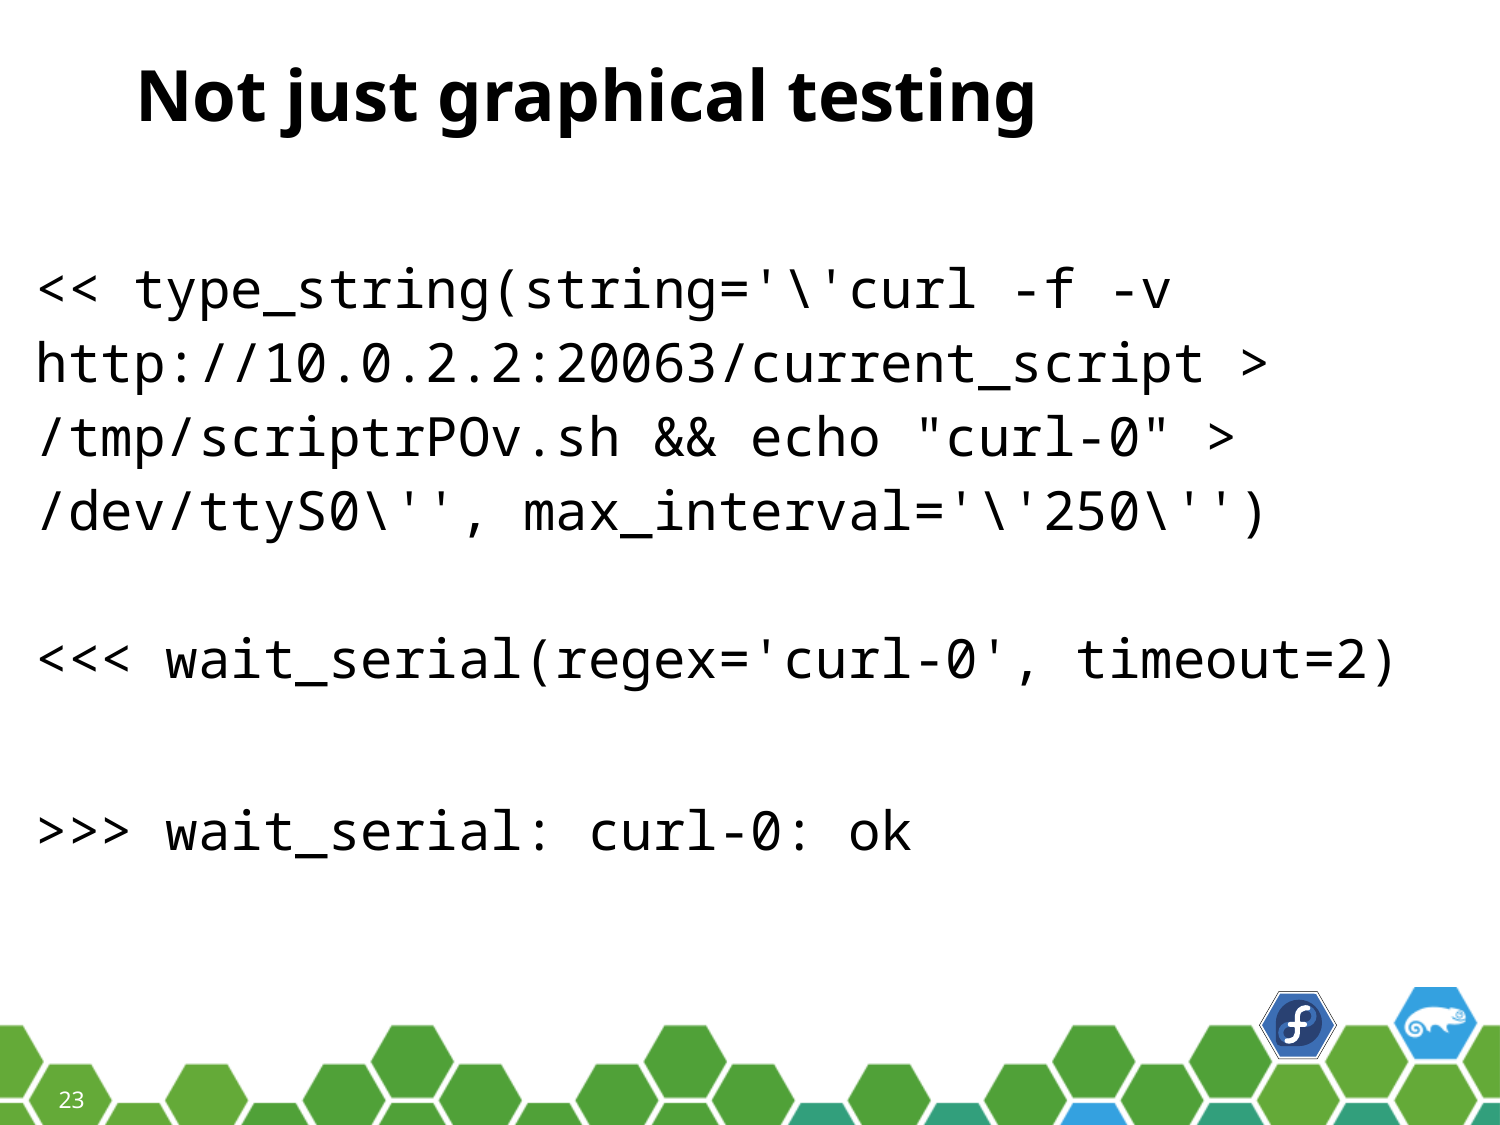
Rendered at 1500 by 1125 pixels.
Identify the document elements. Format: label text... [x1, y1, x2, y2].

title Not just graphical testing [135, 12, 1372, 175]
picture [0, 987, 1500, 1125]
list << type_string(string='\'curl -f -v http://10.0.2.2:20063/current_script > /tmp/scriptrPOv.sh && echo "curl-0" > /dev/ttyS0\'', max_interval='\'250\'') <<< wait_serial(regex='curl-0', timeout=2) >>> wait_serial: curl-0: ok [35, 250, 1485, 903]
